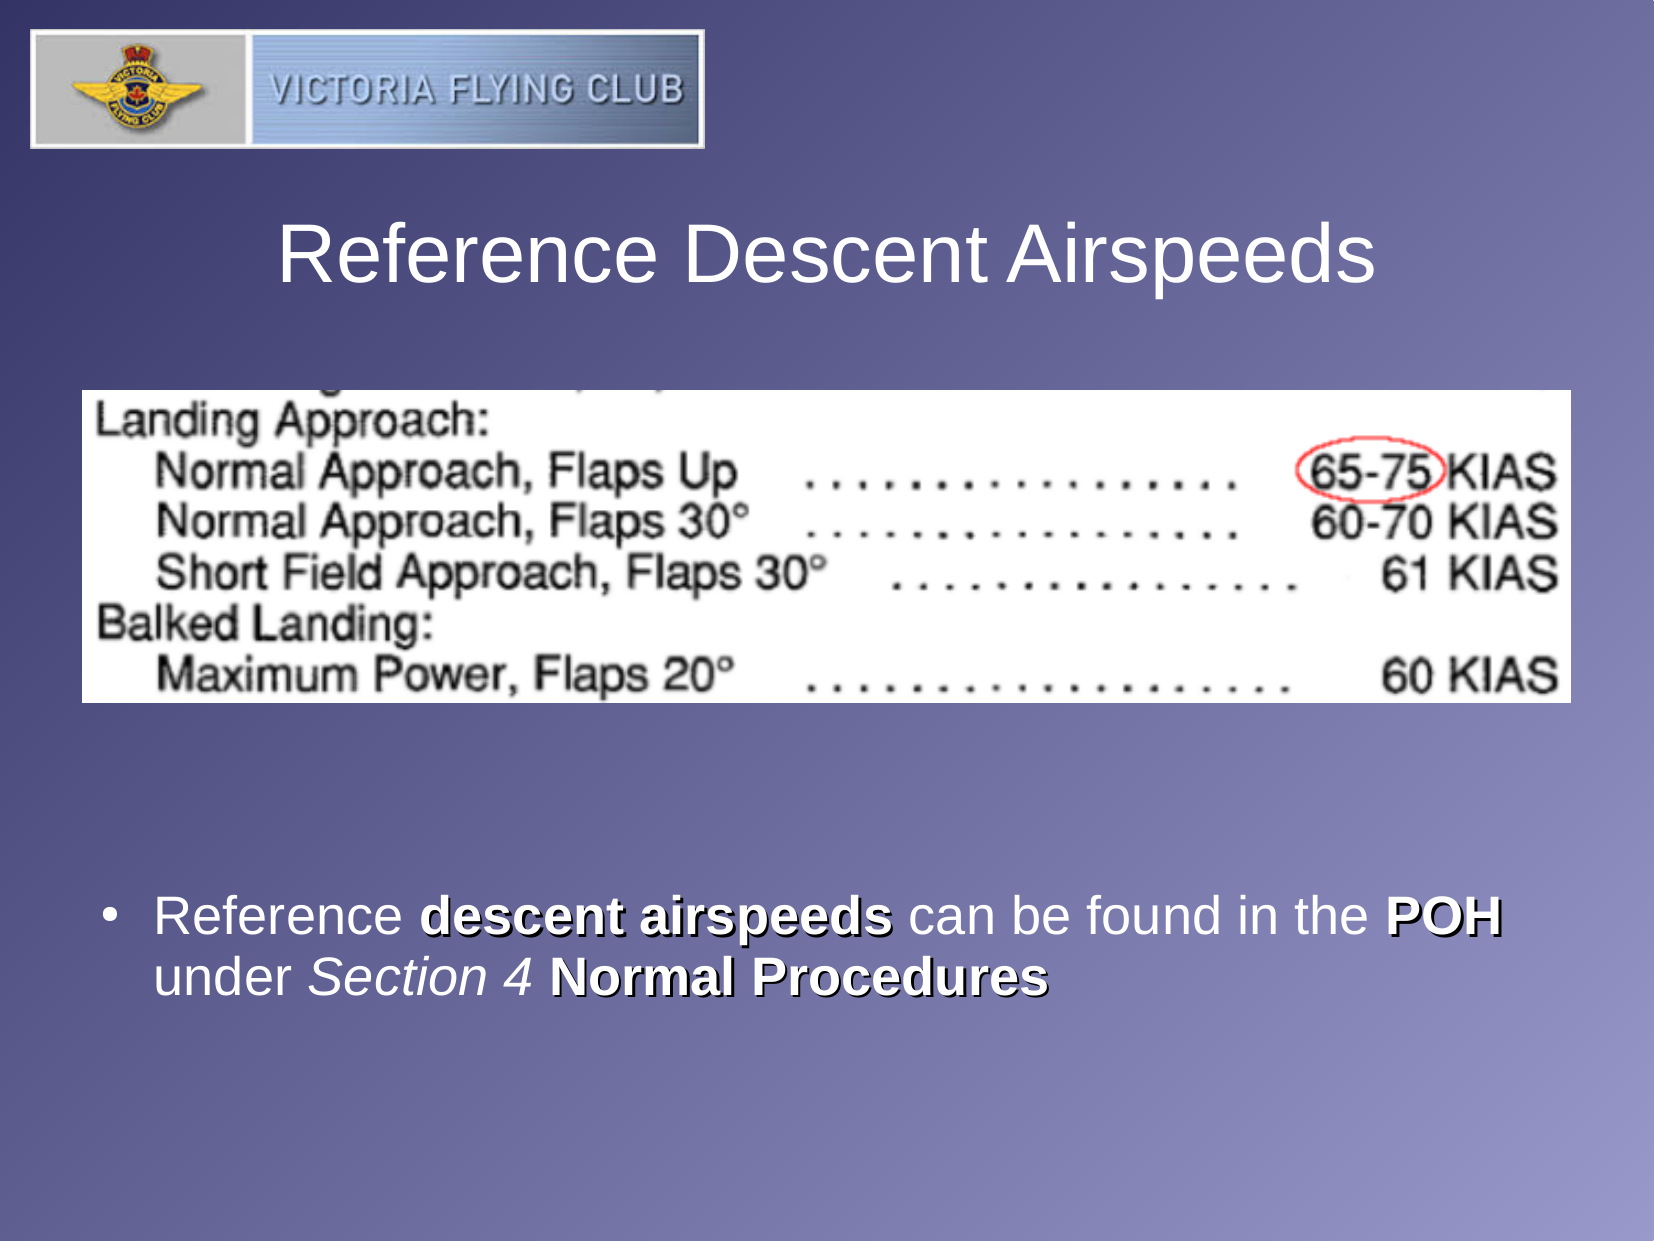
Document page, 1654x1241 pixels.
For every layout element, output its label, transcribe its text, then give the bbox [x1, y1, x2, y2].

list Reference descent airspeeds can be found in the POH under Section 4 Normal Procedures [82, 885, 1571, 1080]
picture [30, 29, 705, 149]
title Reference Descent Airspeeds [82, 149, 1571, 357]
picture [82, 390, 1571, 703]
